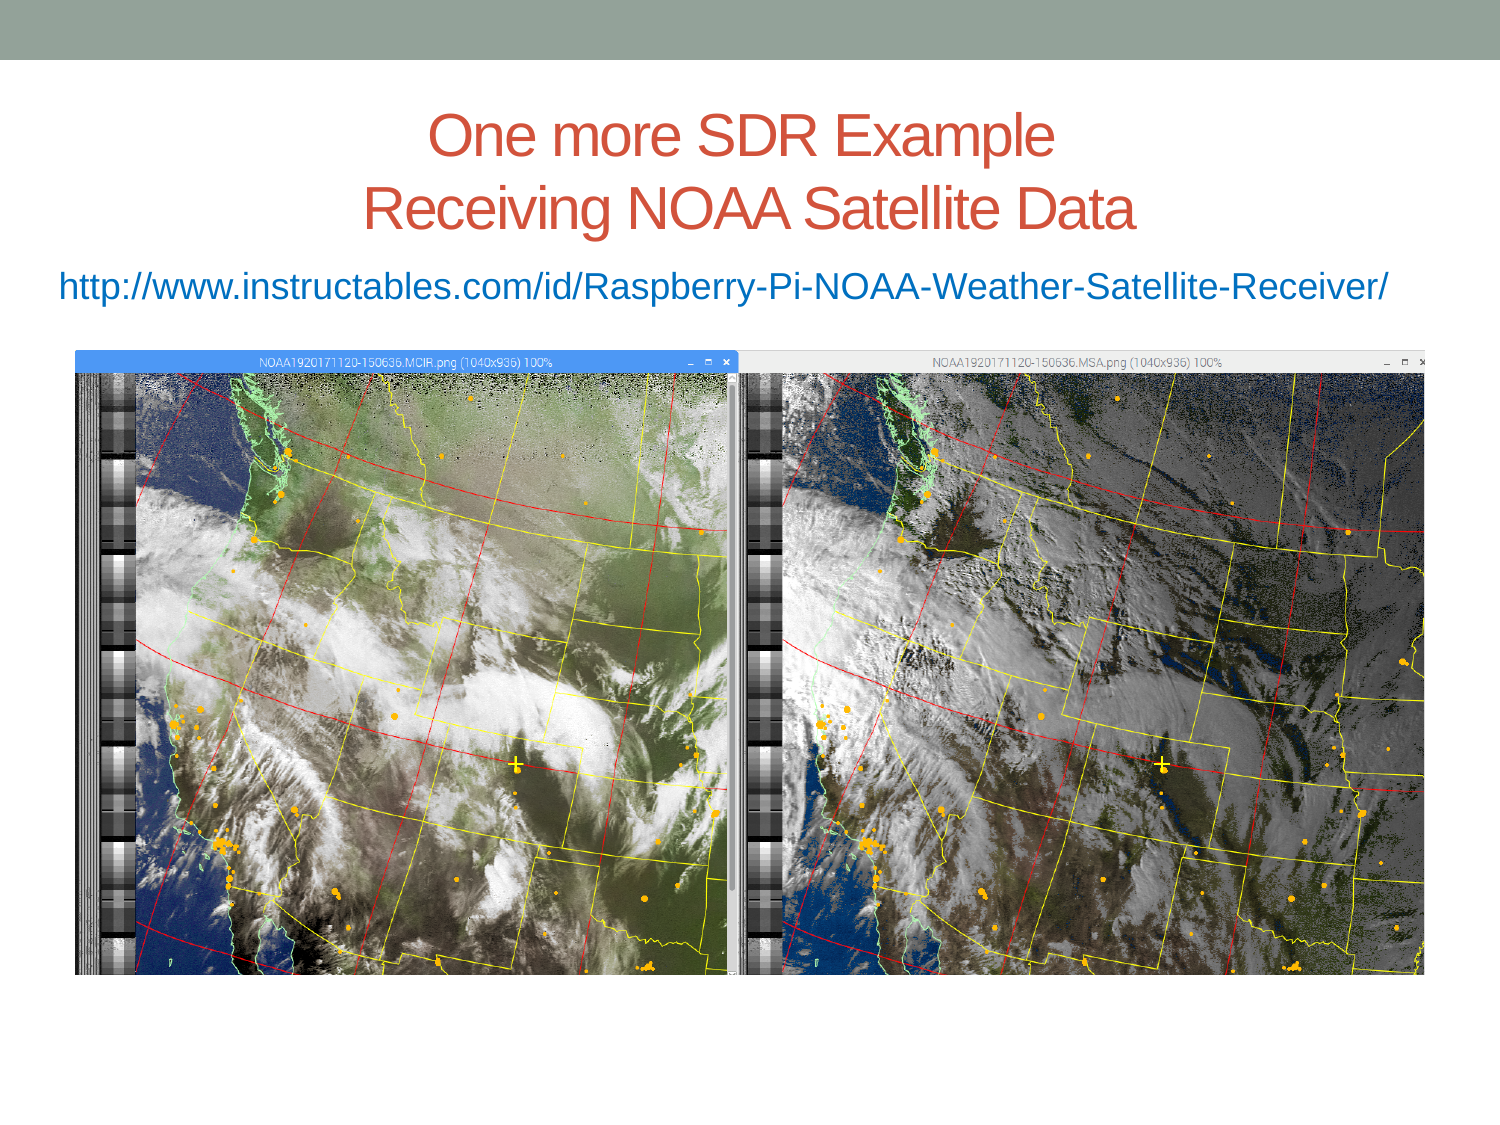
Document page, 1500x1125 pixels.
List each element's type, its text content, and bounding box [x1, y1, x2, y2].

title One more SDR Example Receiving NOAA Satellite Data [75, 87, 1425, 250]
text_box http://www.instructables.com/id/Raspberry-Pi-NOAA-Weather-Satellite-Receiver/ [43, 254, 1457, 315]
picture [75, 350, 1425, 975]
